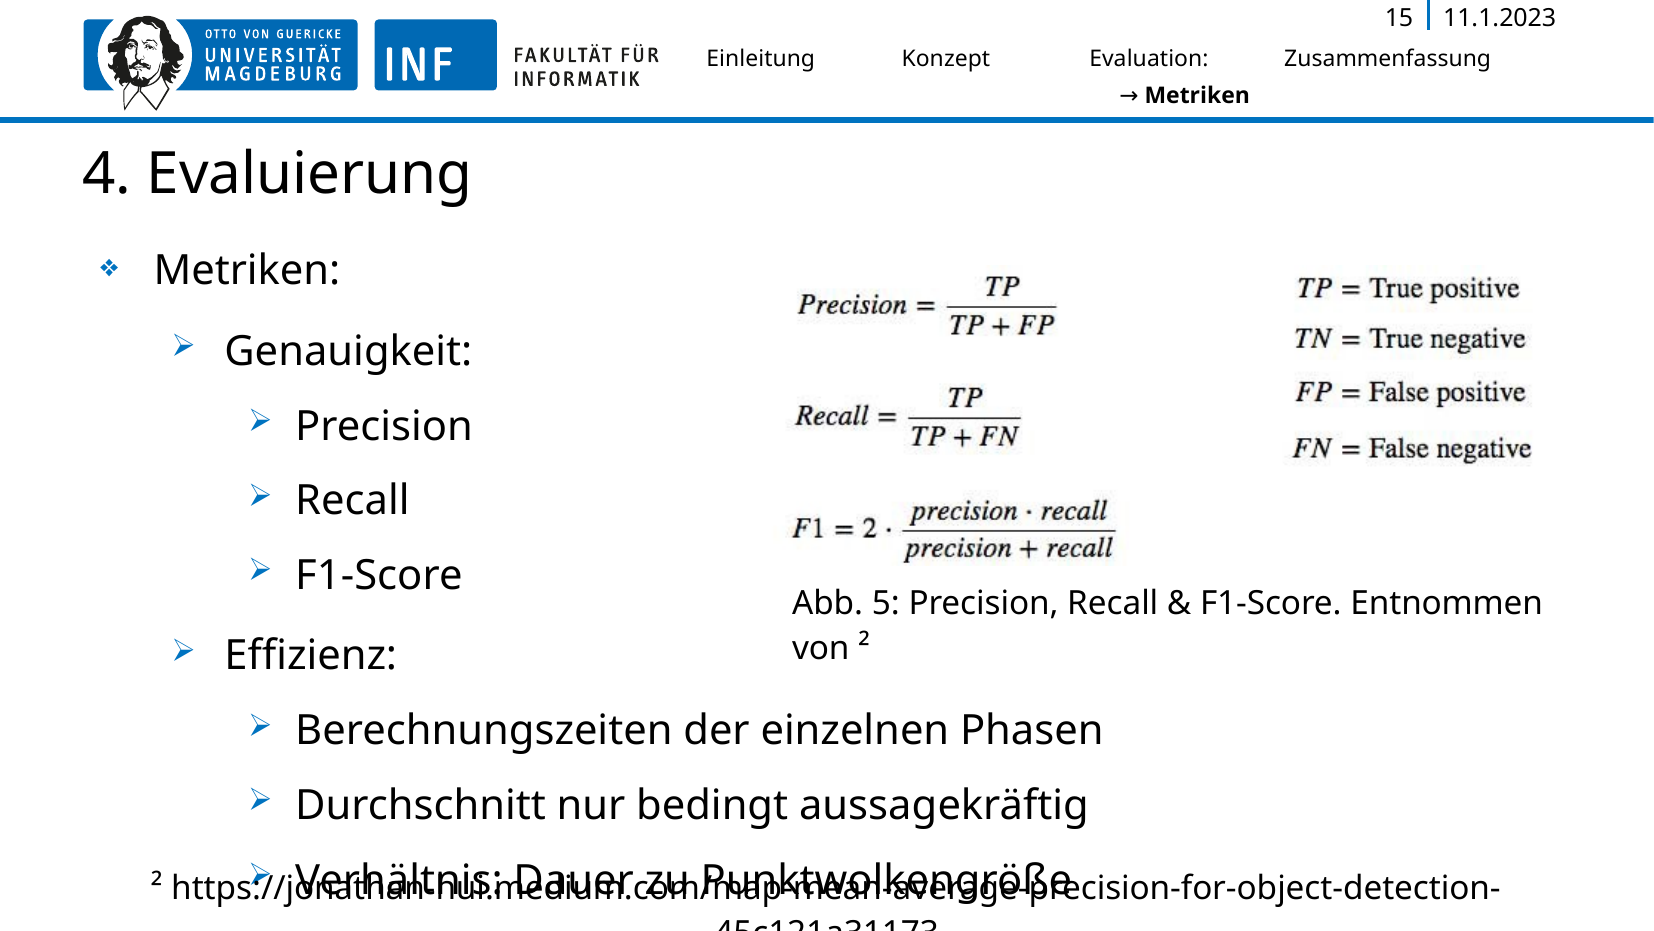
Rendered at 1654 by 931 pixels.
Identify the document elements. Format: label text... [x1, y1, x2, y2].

title 4. Evaluierung [82, 131, 1571, 211]
picture [750, 265, 1541, 566]
text_box Abb. 5: Precision, Recall & F1-Score. Entnommen von ² [777, 571, 1618, 664]
list Metriken: Genauigkeit: Precision Recall F1-Score Effizienz: Berechnungszeiten der einzelnen Phasen Durchschnitt nur bedingt aussagekräftig Verhältnis: Dauer zu Punktwolkengröße [82, 240, 1571, 876]
text_box ² https://jonathan-hui.medium.com/map-mean-average-precision-for-object-detection-45c121a31173 [46, 876, 1607, 931]
